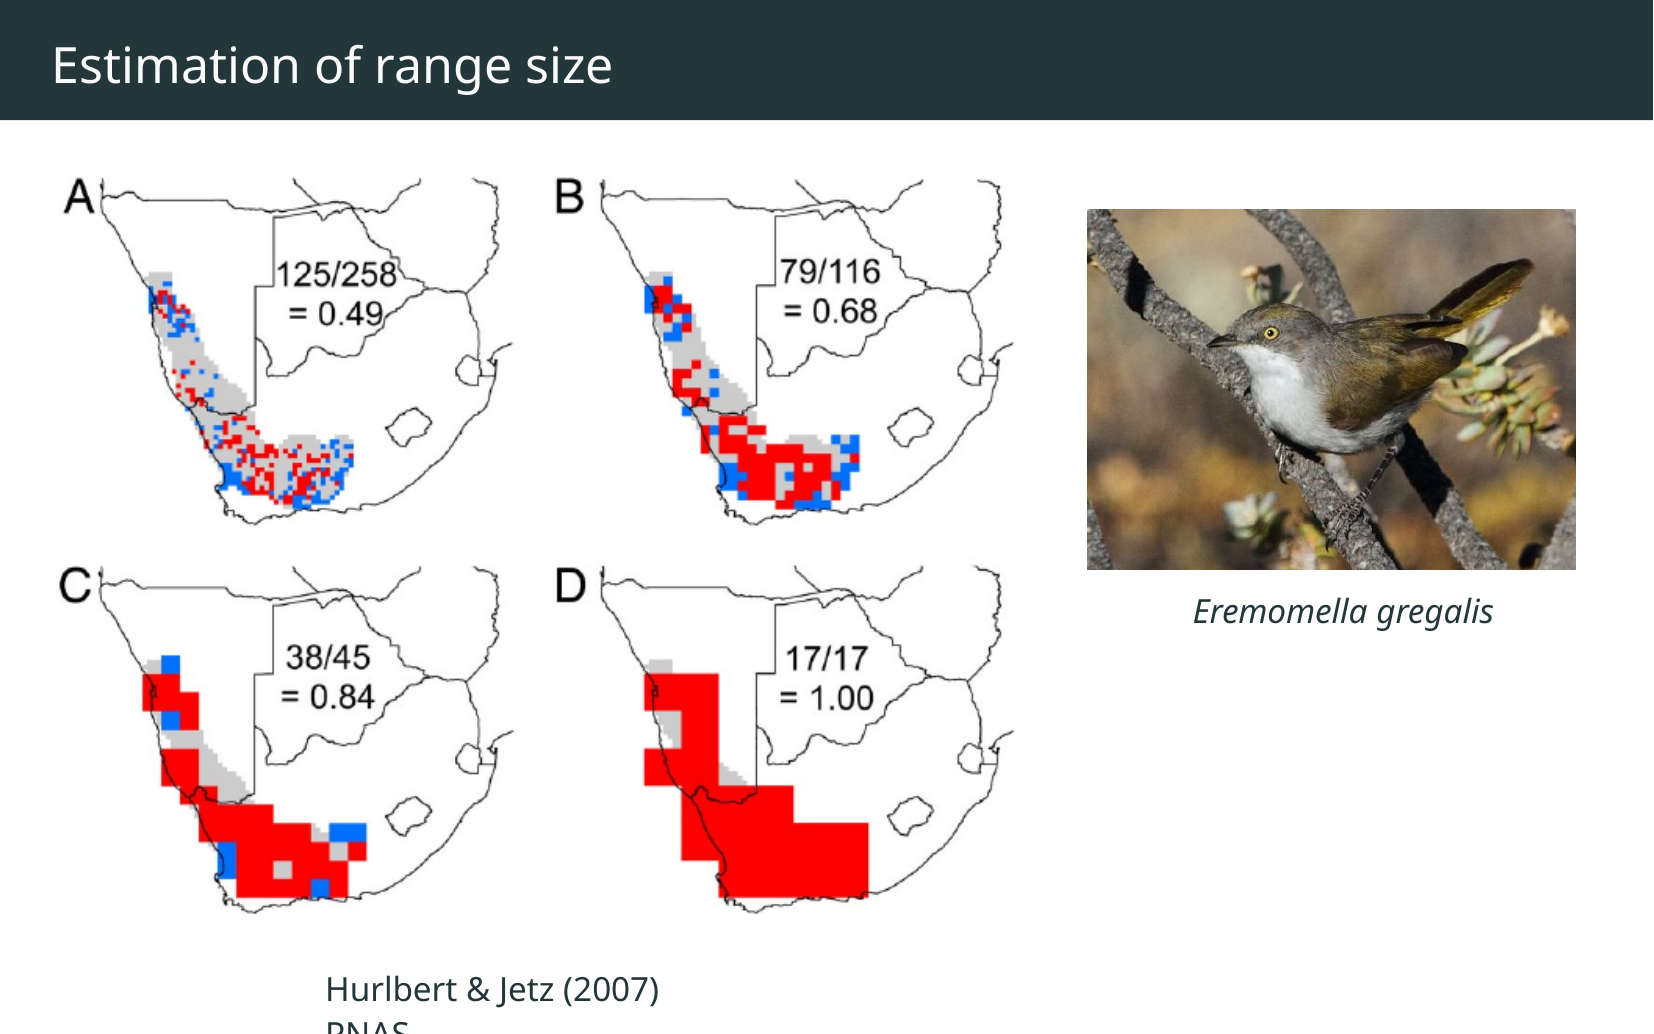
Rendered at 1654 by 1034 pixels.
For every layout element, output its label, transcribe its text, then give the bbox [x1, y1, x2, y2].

text_box Hurlbert & Jetz (2007) PNAS [310, 958, 751, 1034]
text_box [0, 0, 1653, 121]
text_box Estimation of range size [51, 30, 1327, 91]
text_box Eremomella gregalis [1177, 580, 1618, 661]
picture [1087, 209, 1576, 571]
picture [52, 164, 1036, 928]
